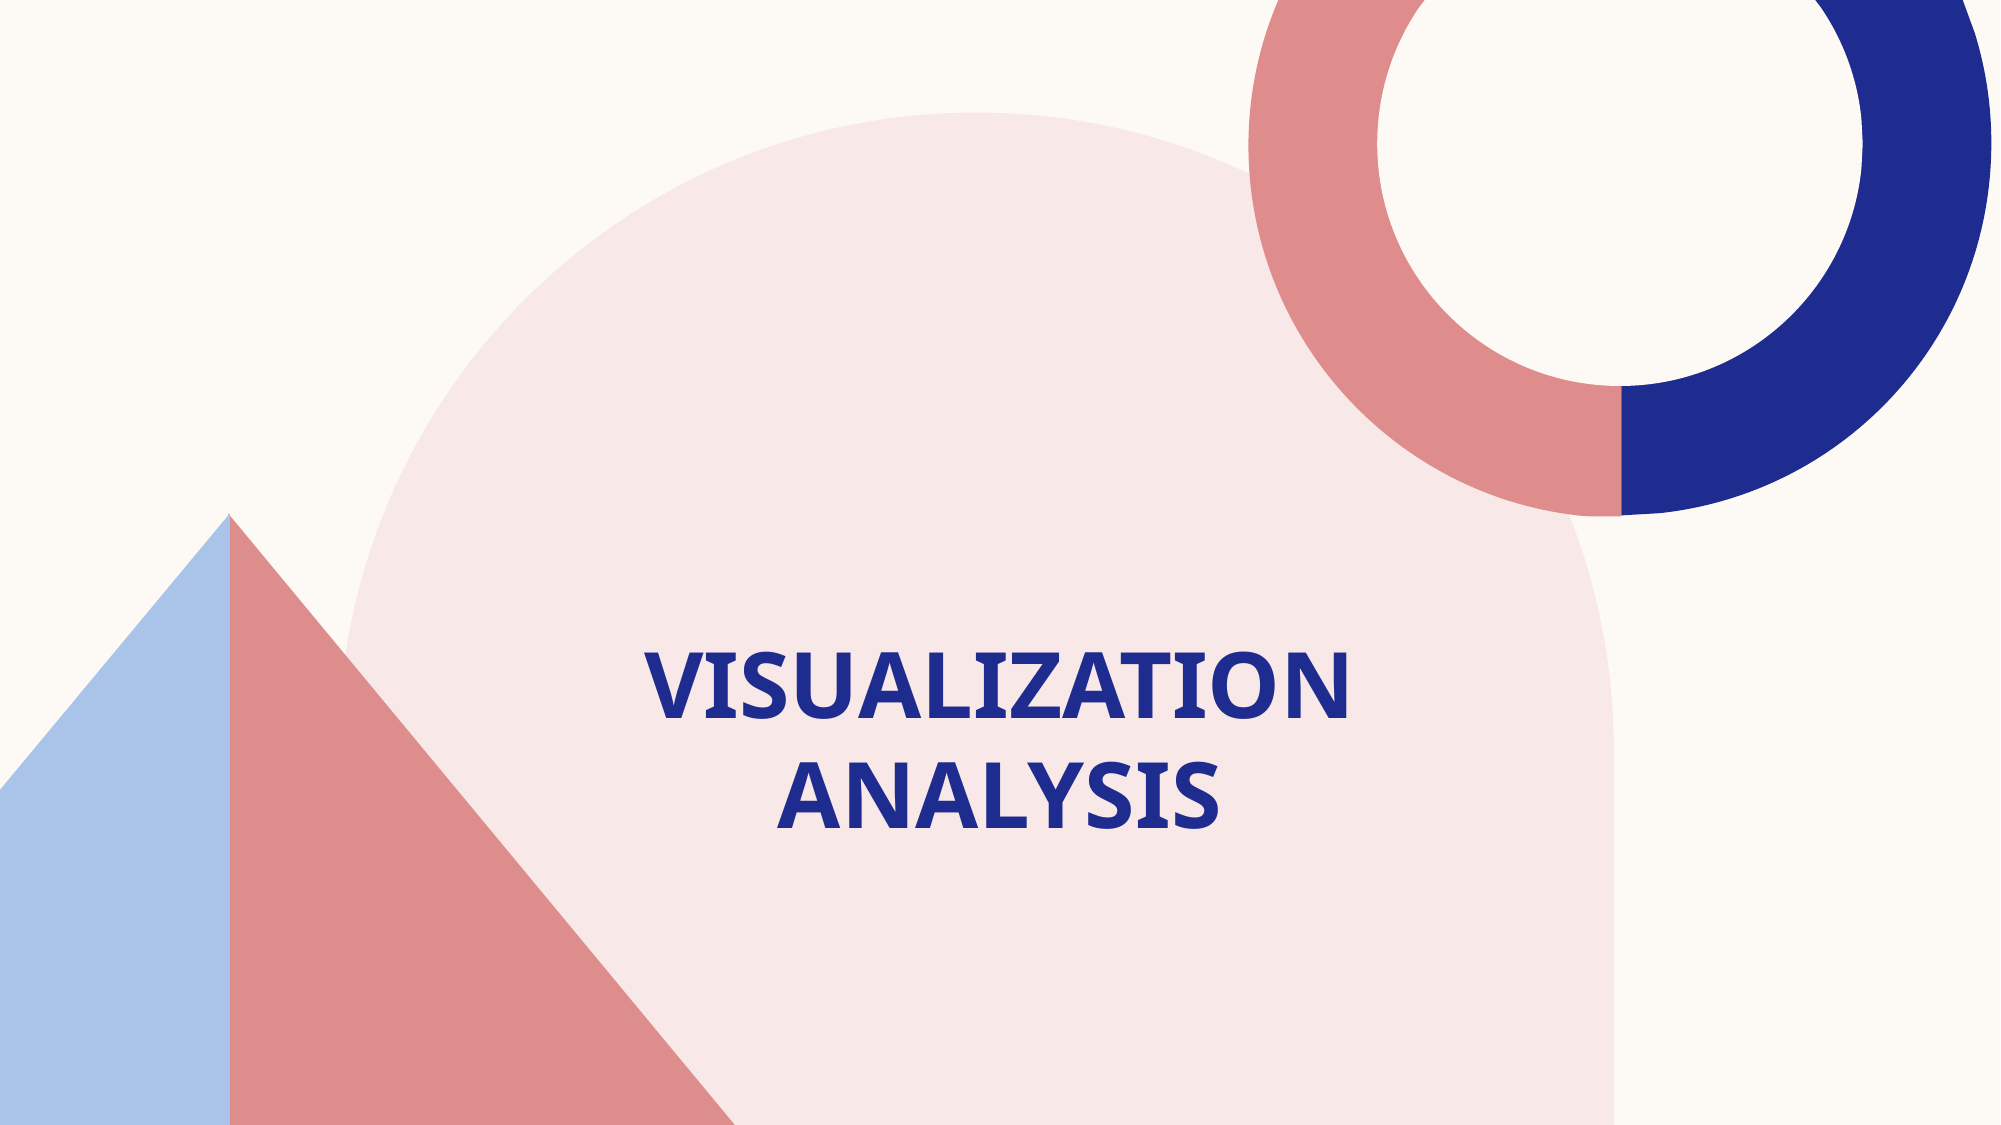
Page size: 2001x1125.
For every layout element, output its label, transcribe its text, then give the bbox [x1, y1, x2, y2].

title VISUALIZATION analysis [497, 437, 1548, 564]
